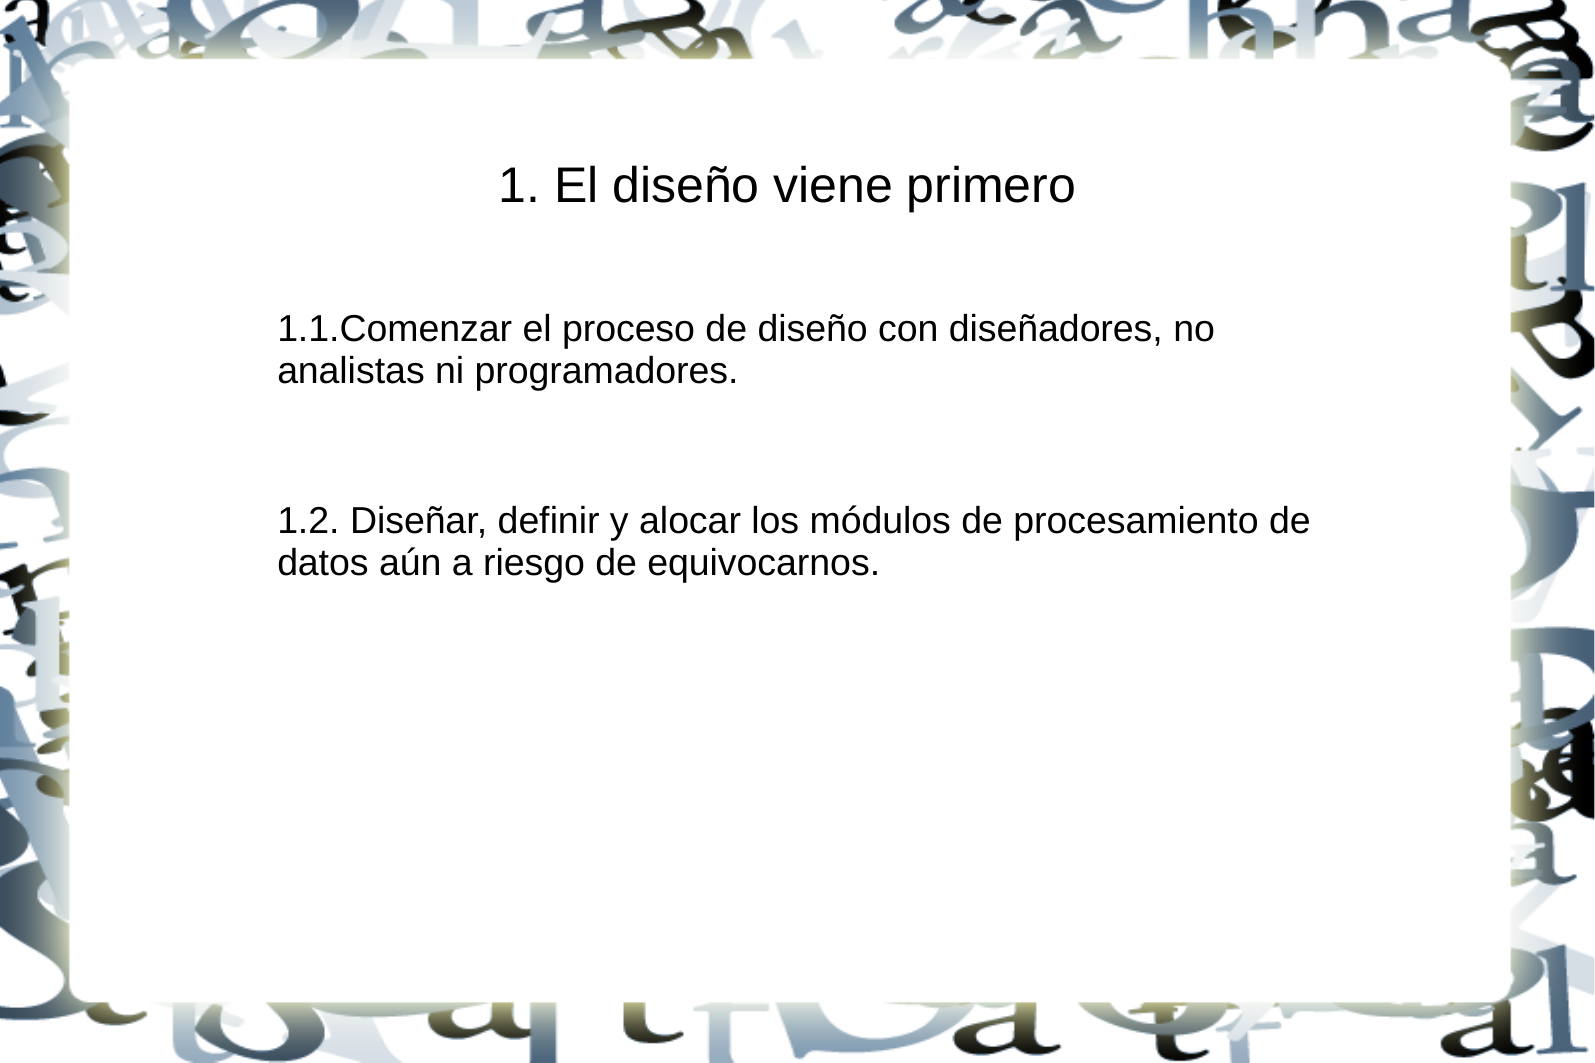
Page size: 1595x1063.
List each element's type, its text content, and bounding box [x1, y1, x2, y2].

picture [0, 0, 1595, 1063]
text_box 1.1.Comenzar el proceso de diseño con diseñadores, no analistas ni programadores. [262, 300, 1388, 408]
text_box 1.2. Diseñar, definir y alocar los módulos de procesamiento de datos aún a riesgo de equivocarnos. [262, 492, 1388, 601]
text_box 1. El diseño viene primero [300, 150, 1276, 227]
